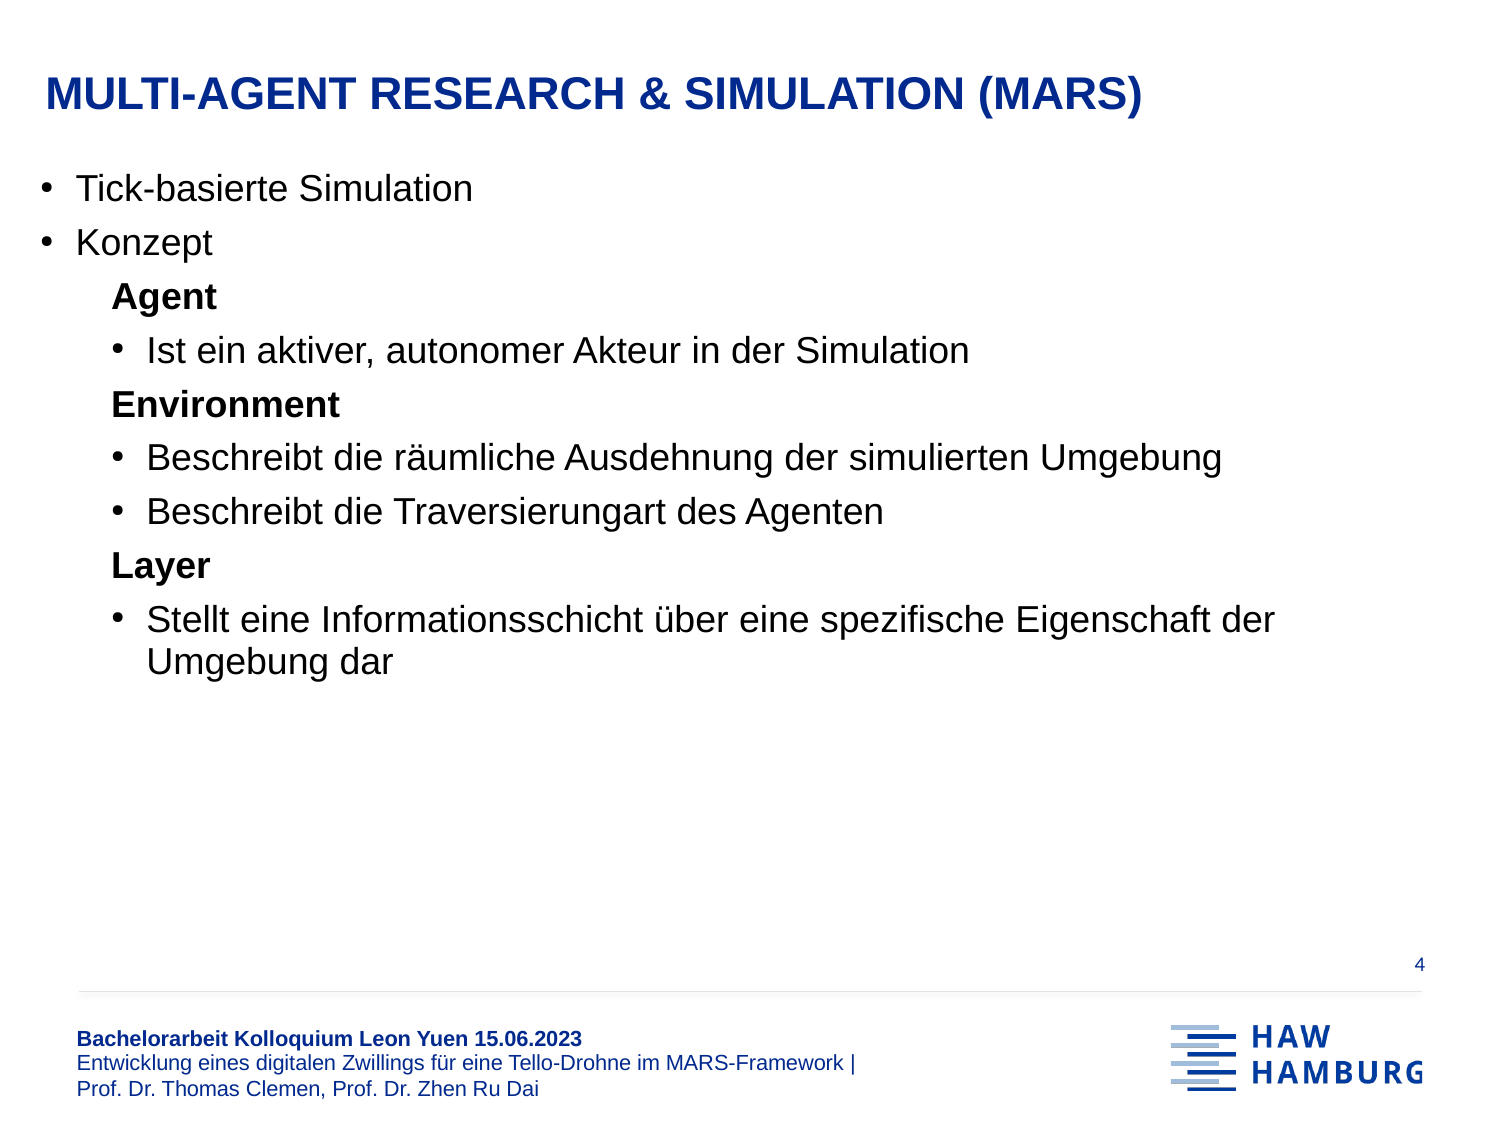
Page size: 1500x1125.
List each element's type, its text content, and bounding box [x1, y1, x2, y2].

text_box Tick-basierte Simulation Konzept Agent Ist ein aktiver, autonomer Akteur in der Simulation Environment Beschreibt die räumliche Ausdehnung der simulierten Umgebung Beschreibt die Traversierungart des Agenten Layer Stellt eine Informationsschicht über eine spezifische Eigenschaft der Umgebung dar [25, 160, 1441, 900]
title MULTI-AGENT RESEARCH & SIMULATION (MARS) [45, 26, 1396, 160]
